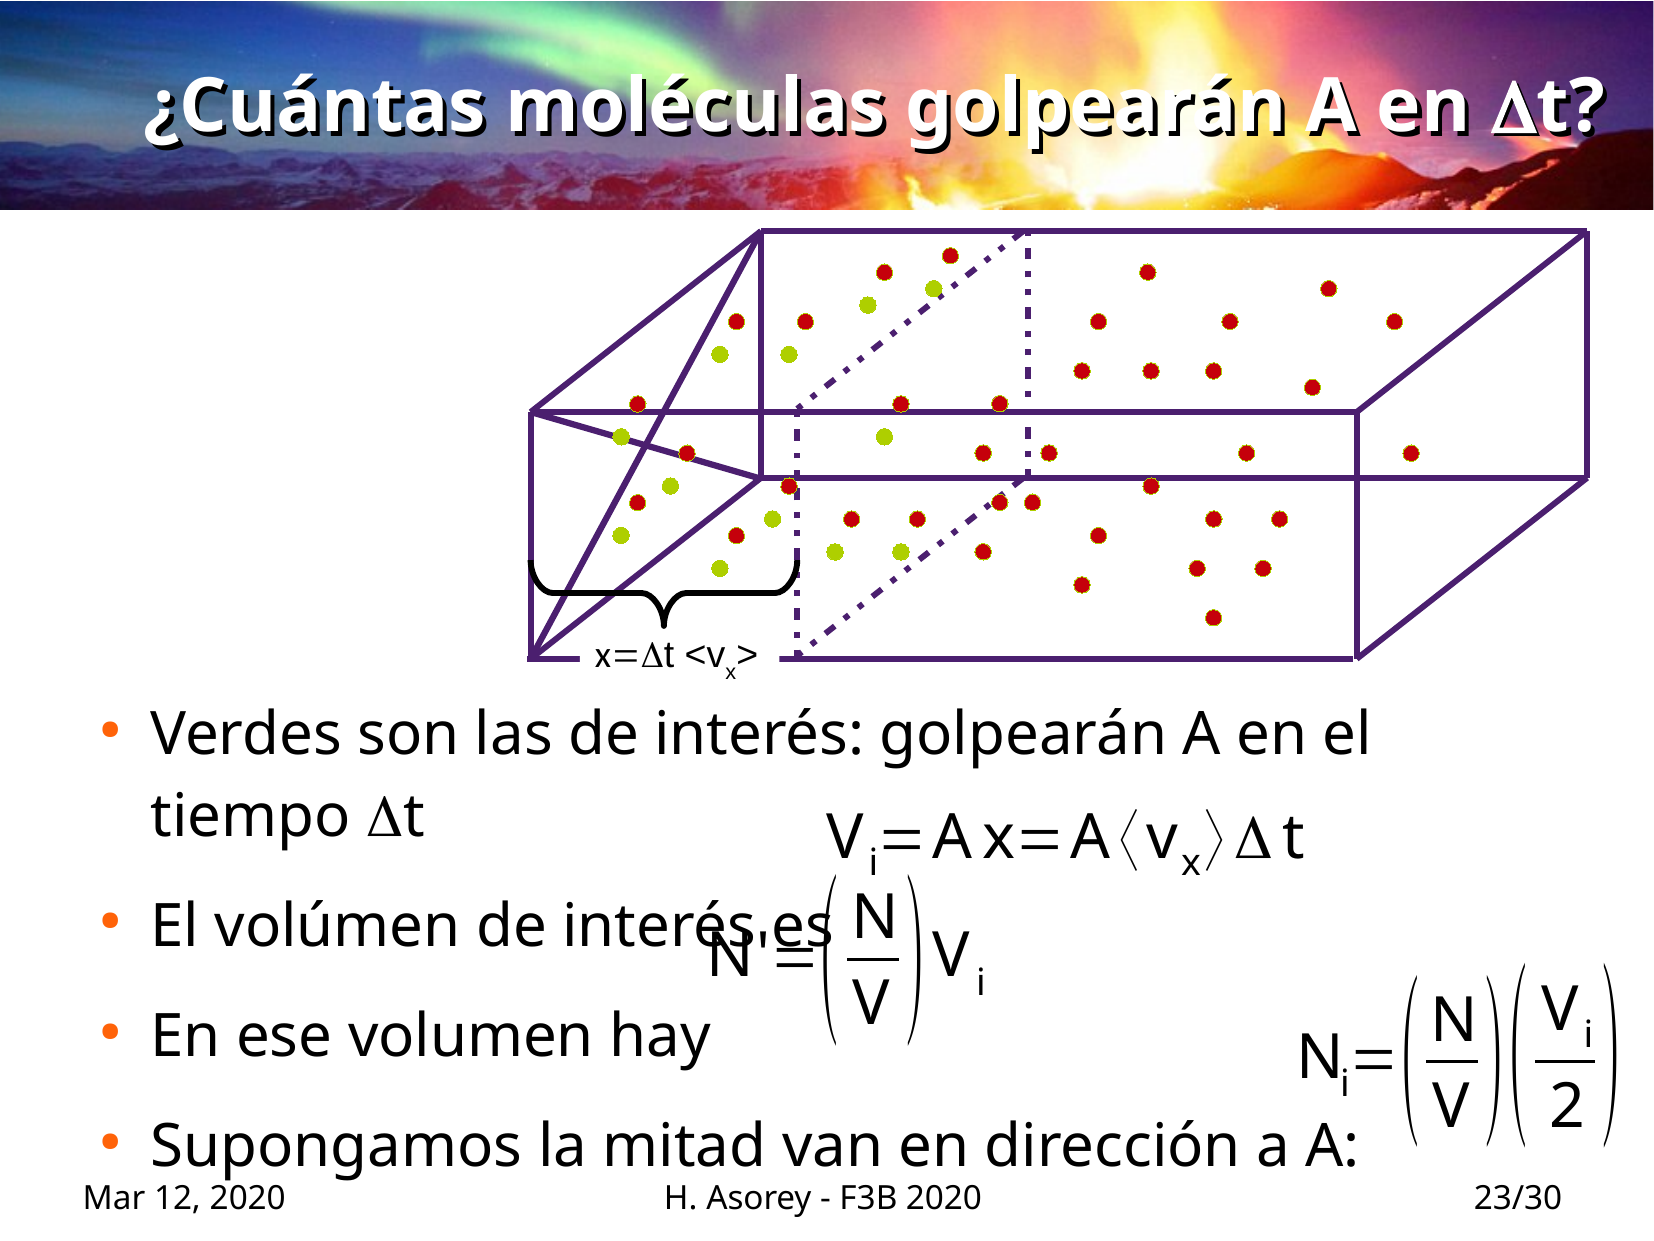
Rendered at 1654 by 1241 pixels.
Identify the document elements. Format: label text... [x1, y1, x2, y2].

text_box [629, 395, 647, 413]
picture [0, 1, 1654, 210]
text_box [974, 543, 992, 561]
text_box [1271, 510, 1288, 528]
list Verdes son las de interés: golpearán A en el tiempo Dt El volúmen de interés es En ese volumen hay Supongamos la mitad van en dirección a A: [82, 690, 1571, 1186]
text_box x=Dt <vx> [579, 625, 780, 703]
text_box [876, 263, 893, 281]
text_box [1402, 444, 1420, 462]
text_box [1238, 444, 1255, 462]
text_box [1386, 313, 1403, 330]
text_box [612, 527, 630, 544]
text_box [876, 428, 893, 446]
text_box [892, 543, 910, 561]
text_box [1090, 313, 1107, 330]
text_box [892, 395, 910, 413]
text_box [662, 477, 679, 495]
text_box [1142, 362, 1160, 380]
text_box [1040, 444, 1058, 462]
text_box [678, 444, 696, 462]
text_box [1142, 477, 1160, 495]
text_box [826, 543, 844, 561]
text_box [711, 560, 729, 577]
text_box [1254, 560, 1272, 577]
text_box [843, 510, 860, 528]
text_box [1320, 280, 1338, 297]
text_box [1073, 362, 1091, 380]
text_box [1205, 510, 1223, 528]
text_box [925, 280, 943, 297]
text_box [780, 477, 798, 495]
text_box [1188, 560, 1206, 577]
text_box [1073, 576, 1091, 594]
text_box [797, 313, 814, 330]
text_box [859, 296, 877, 314]
text_box [909, 510, 926, 528]
text_box [1205, 362, 1222, 380]
chart [1290, 960, 1629, 1152]
text_box [764, 510, 781, 528]
text_box [1024, 493, 1041, 511]
text_box [974, 444, 992, 462]
text_box [1304, 379, 1321, 396]
text_box [1090, 527, 1107, 544]
text_box [728, 527, 745, 544]
title ¿Cuántas moléculas golpearán A en Dt? [45, 15, 1606, 191]
text_box [612, 428, 630, 446]
text_box [942, 247, 959, 264]
text_box [1139, 263, 1157, 281]
text_box [1205, 609, 1222, 626]
text_box [991, 395, 1009, 412]
chart [699, 797, 1313, 1049]
text_box [711, 346, 729, 363]
text_box [728, 313, 745, 330]
text_box [1221, 313, 1239, 330]
text_box [991, 494, 1009, 511]
text_box [780, 346, 798, 363]
text_box [629, 494, 646, 511]
